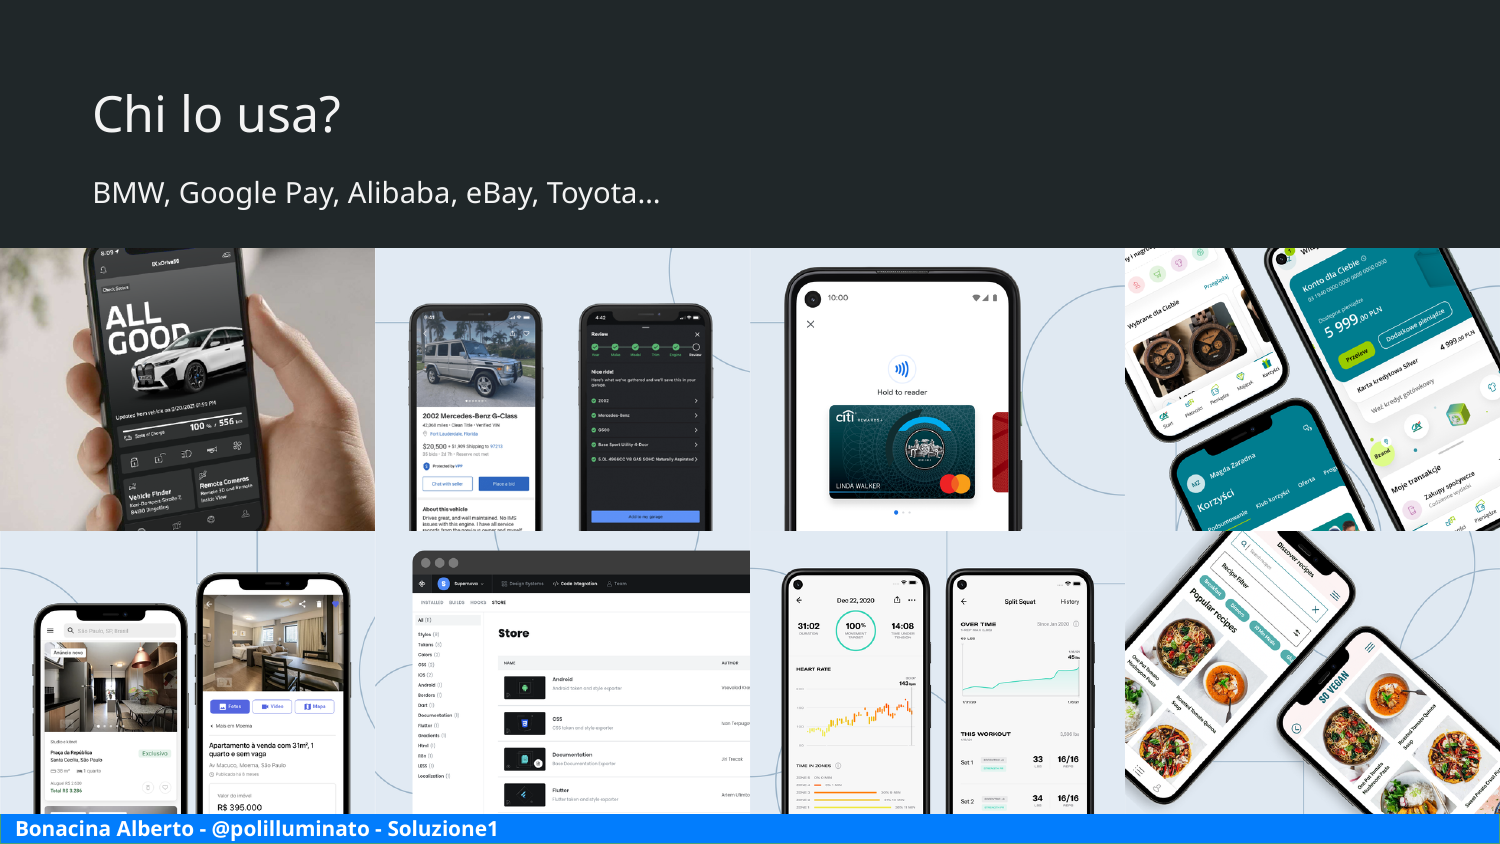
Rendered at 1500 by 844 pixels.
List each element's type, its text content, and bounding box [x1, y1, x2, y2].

picture [0, 248, 1500, 814]
text_box BMW, Google Pay, Alibaba, eBay, Toyota… [77, 158, 1374, 224]
text_box Chi lo usa? [77, 67, 474, 158]
text_box Bonacina Alberto - @polilluminato - Soluzione1 [0, 814, 1500, 844]
